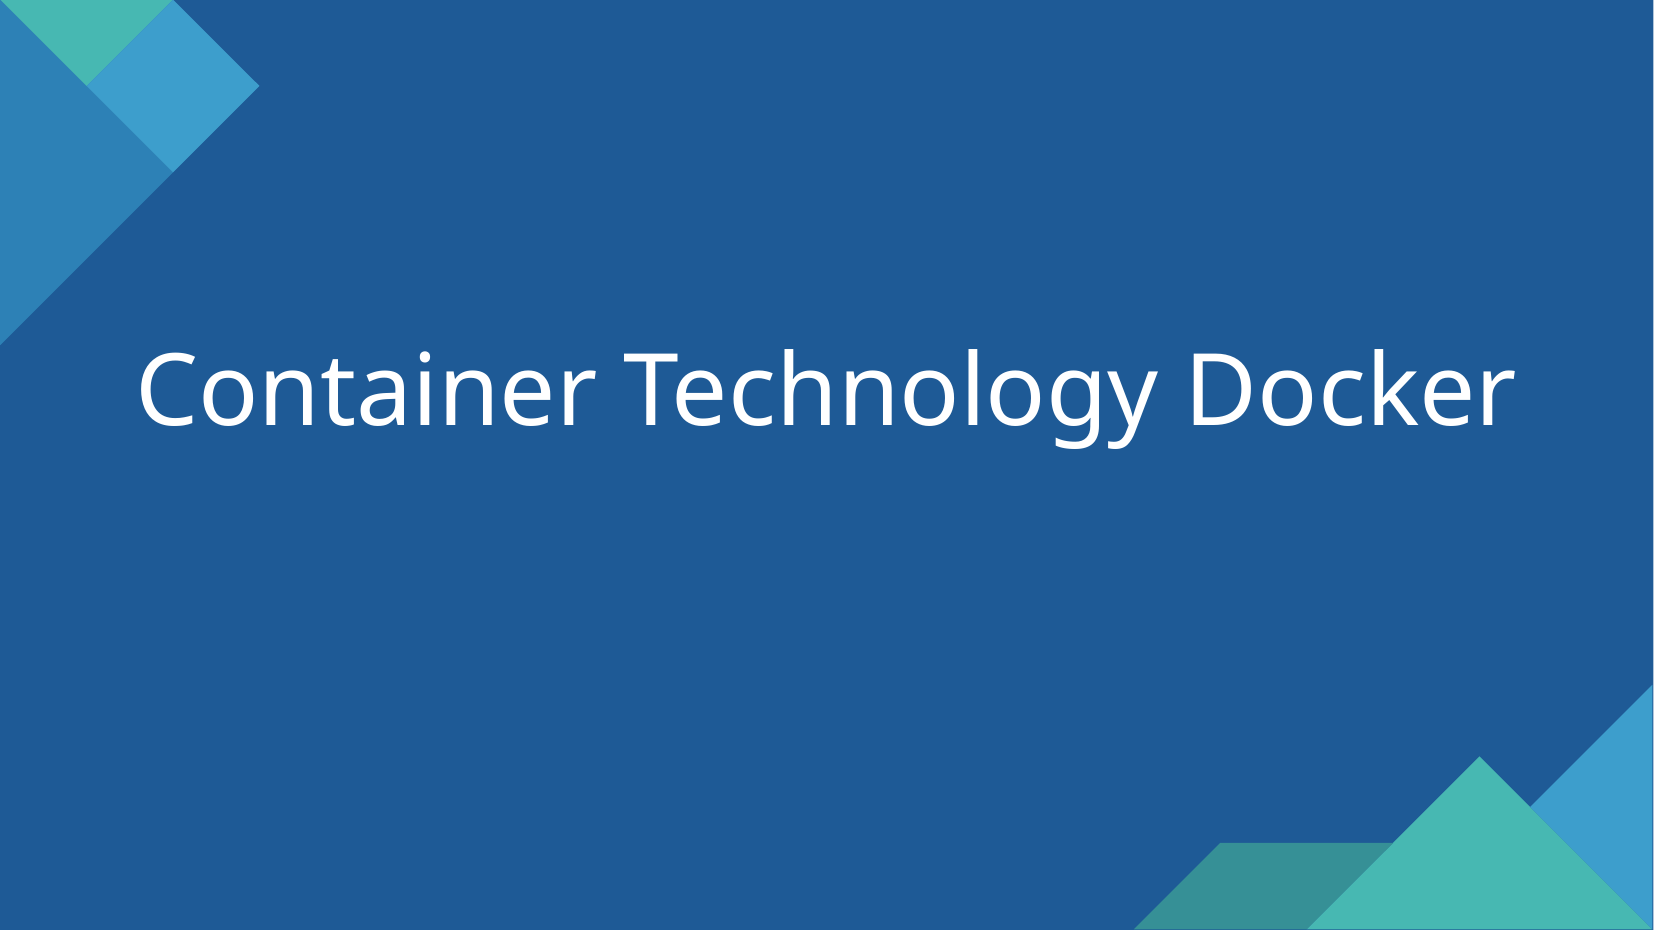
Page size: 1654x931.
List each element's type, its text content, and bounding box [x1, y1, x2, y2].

title Container Technology Docker [59, 254, 1595, 519]
